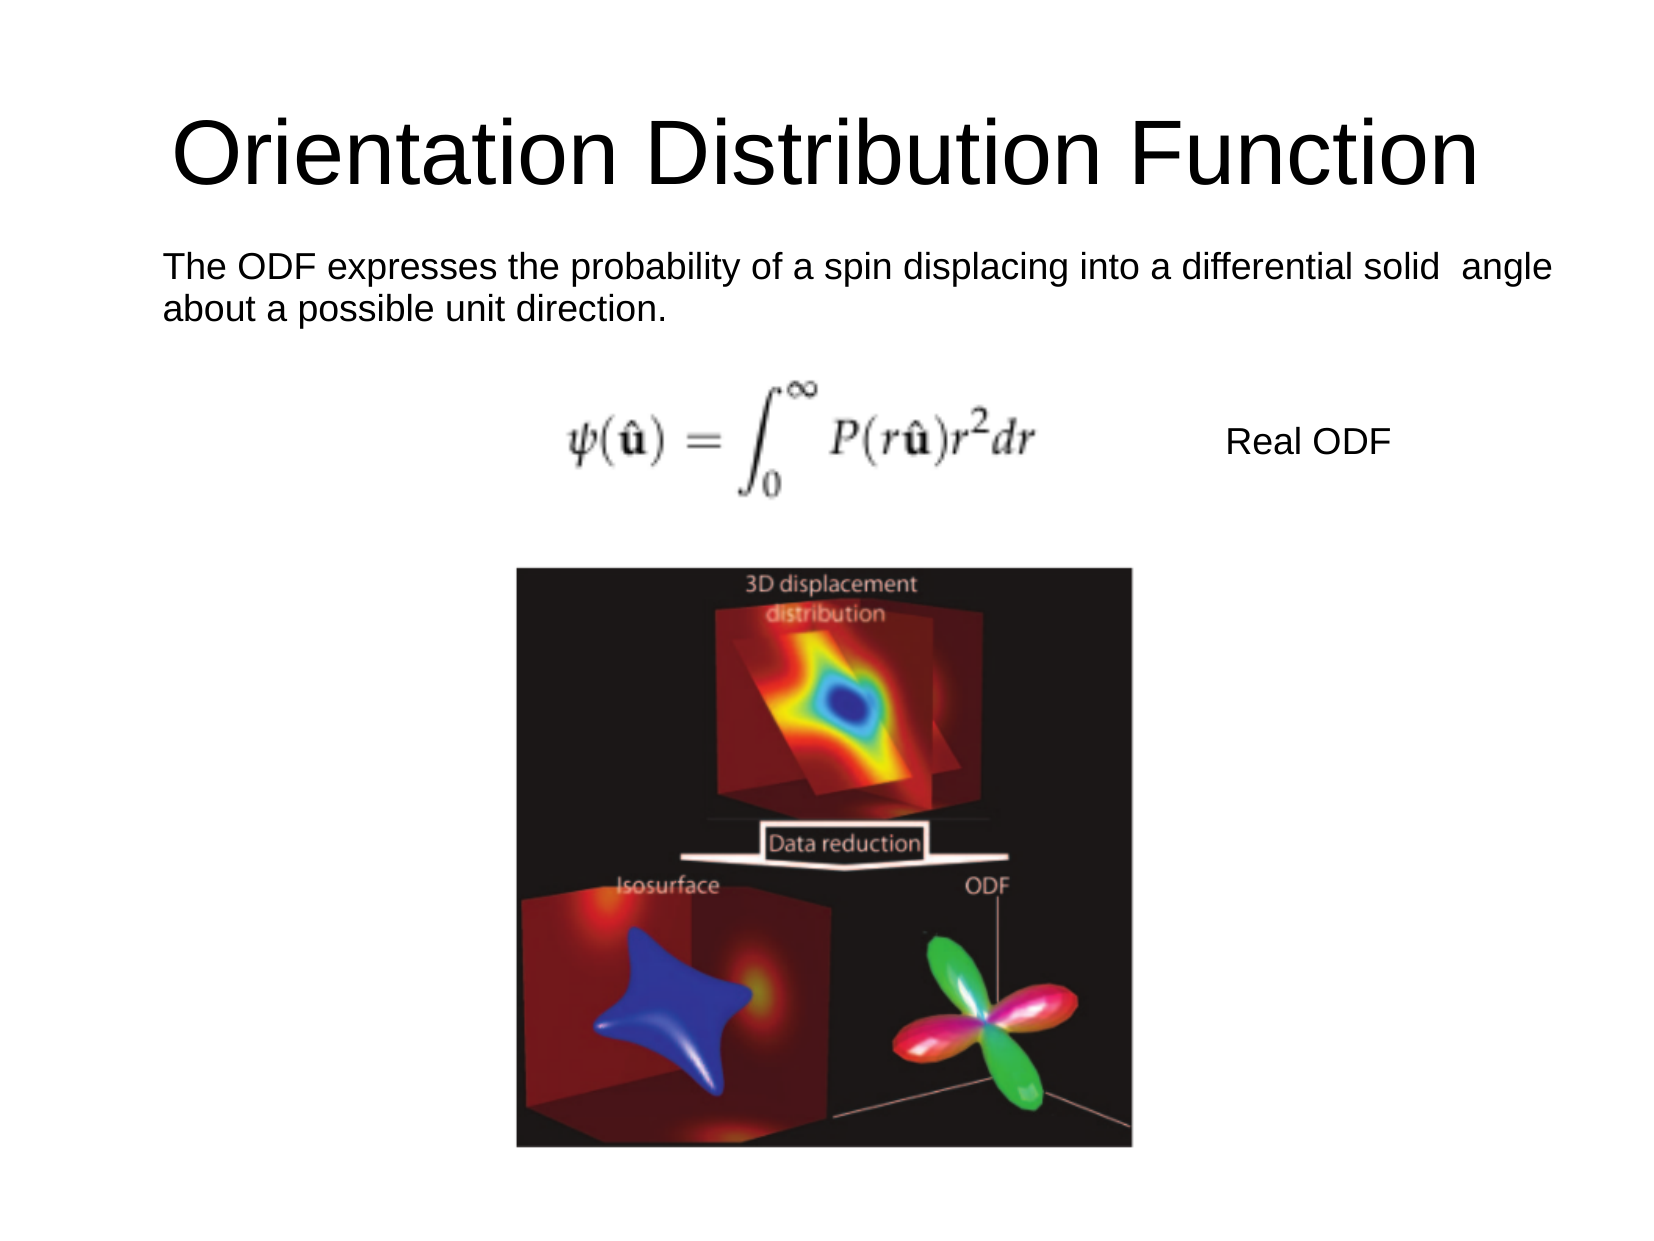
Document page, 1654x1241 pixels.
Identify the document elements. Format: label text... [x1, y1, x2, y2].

text_box The ODF expresses the probability of a spin displacing into a differential solid angle about a possible unit direction. [147, 238, 1579, 384]
picture [459, 384, 1182, 1171]
title Orientation Distribution Function [82, 56, 1571, 250]
text_box Real ODF [1210, 413, 1407, 500]
